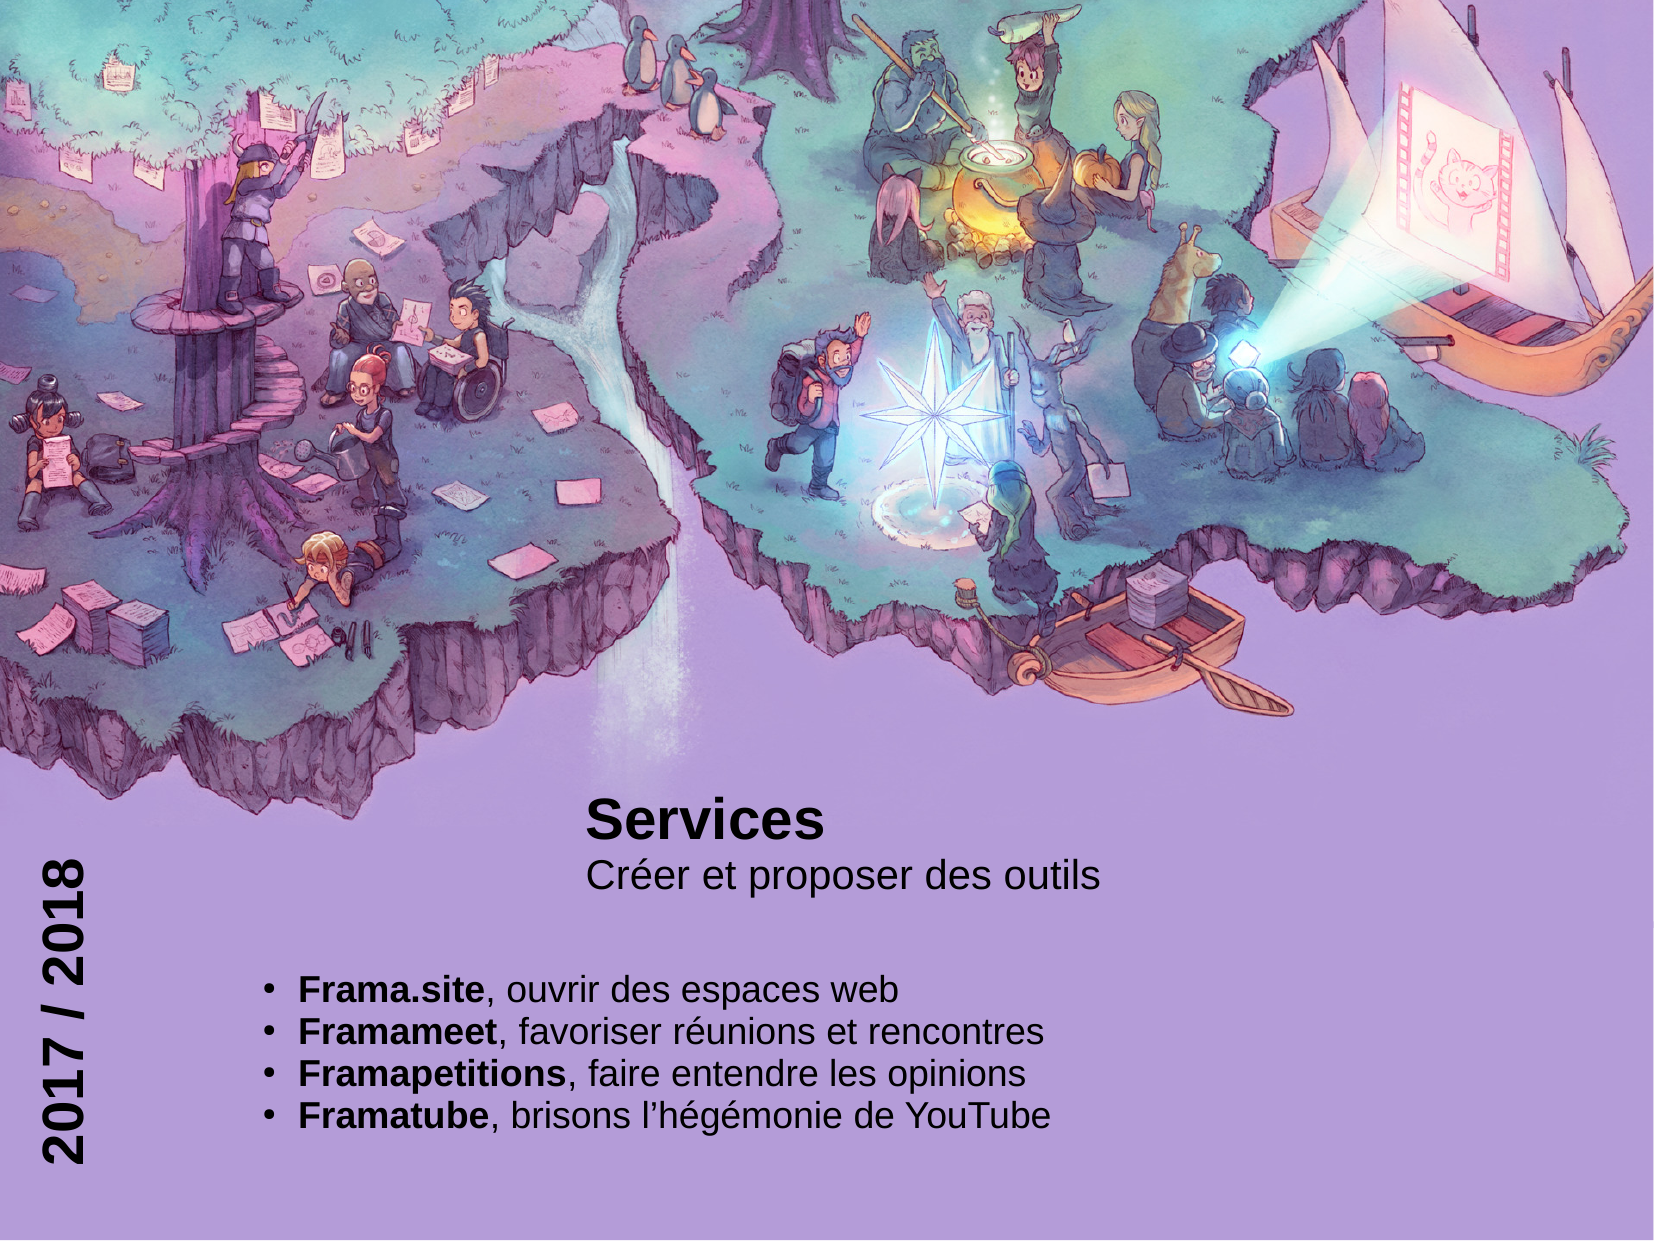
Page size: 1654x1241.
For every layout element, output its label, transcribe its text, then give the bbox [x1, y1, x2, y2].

text_box [0, 921, 1654, 1241]
text_box Frama.site, ouvrir des espaces web Framameet, favoriser réunions et rencontres Framapetitions, faire entendre les opinions Framatube, brisons l’hégémonie de YouTube [248, 961, 1571, 1199]
text_box 2017 / 2018 [23, 732, 189, 1182]
text_box Services Créer et proposer des outils [570, 779, 1182, 928]
picture [0, 0, 1654, 921]
